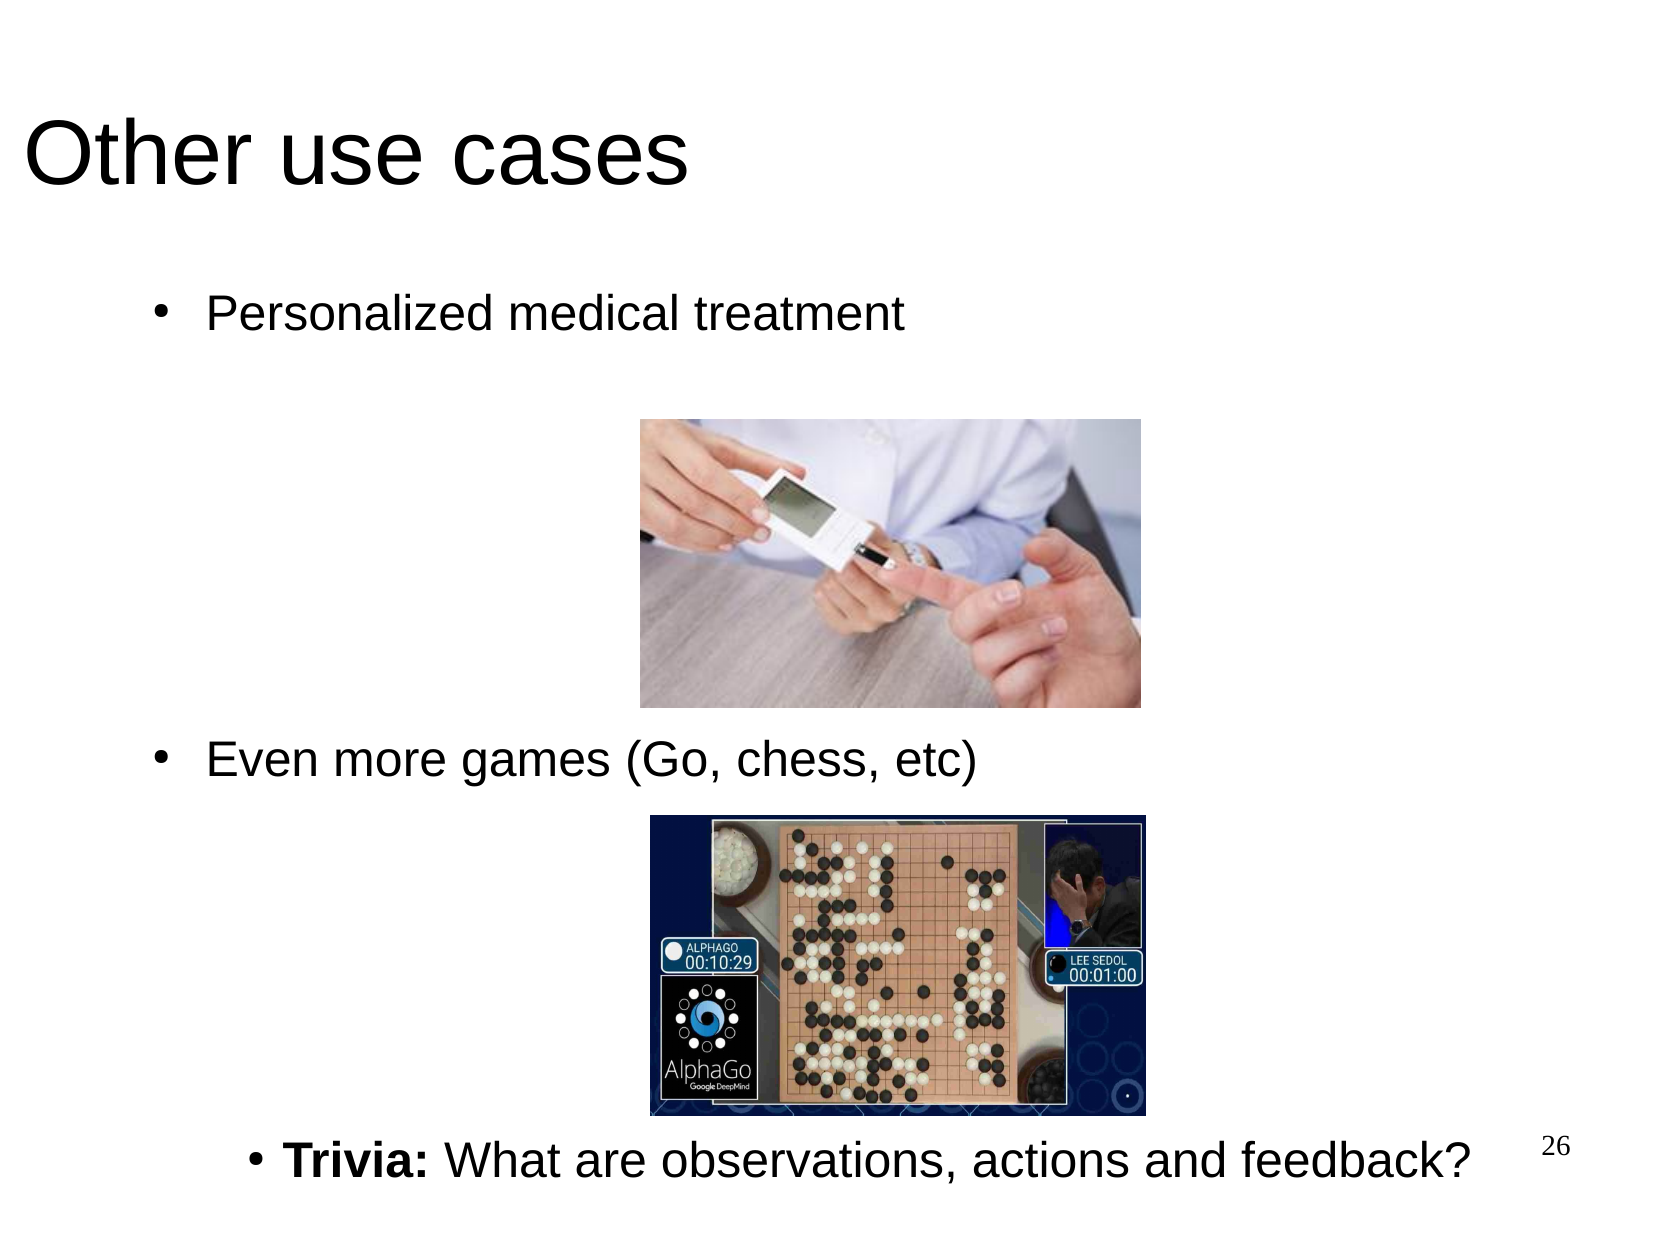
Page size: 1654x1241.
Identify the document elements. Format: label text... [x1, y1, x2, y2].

text_box Personalized medical treatment Even more games (Go, chess, etc) [120, 277, 1591, 1193]
text_box Trivia: What are observations, actions and feedback? [196, 1125, 1502, 1241]
picture [640, 419, 1141, 708]
title Other use cases [23, 49, 1512, 257]
picture [650, 815, 1146, 1116]
